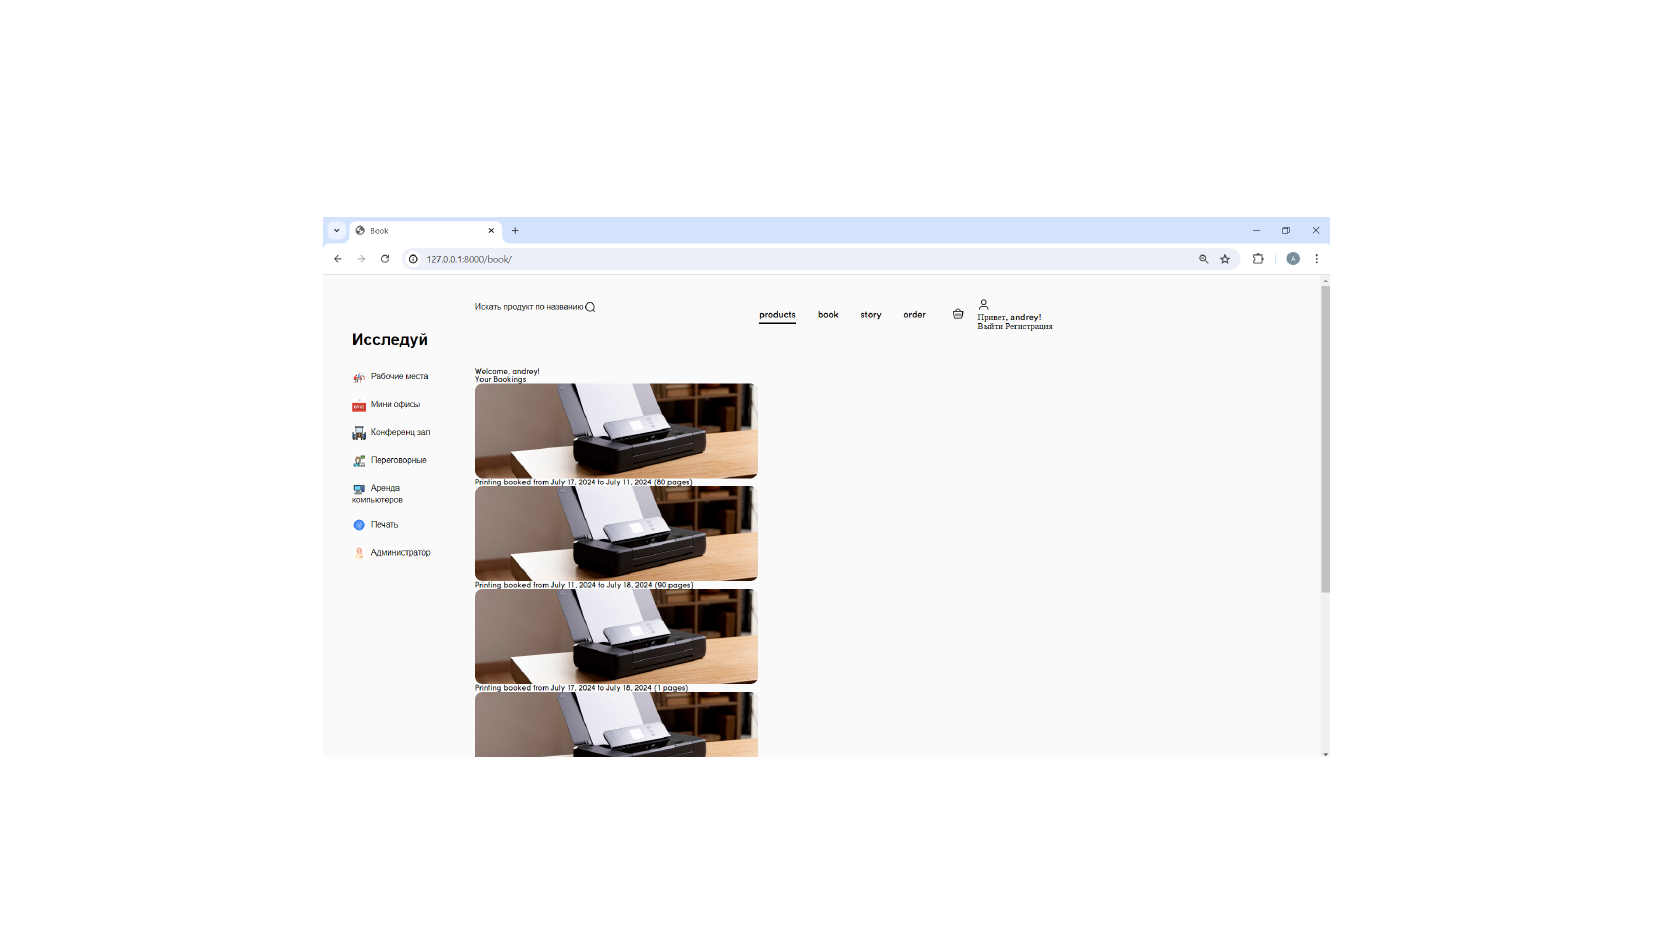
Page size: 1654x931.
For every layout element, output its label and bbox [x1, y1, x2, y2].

picture [323, 217, 1330, 758]
